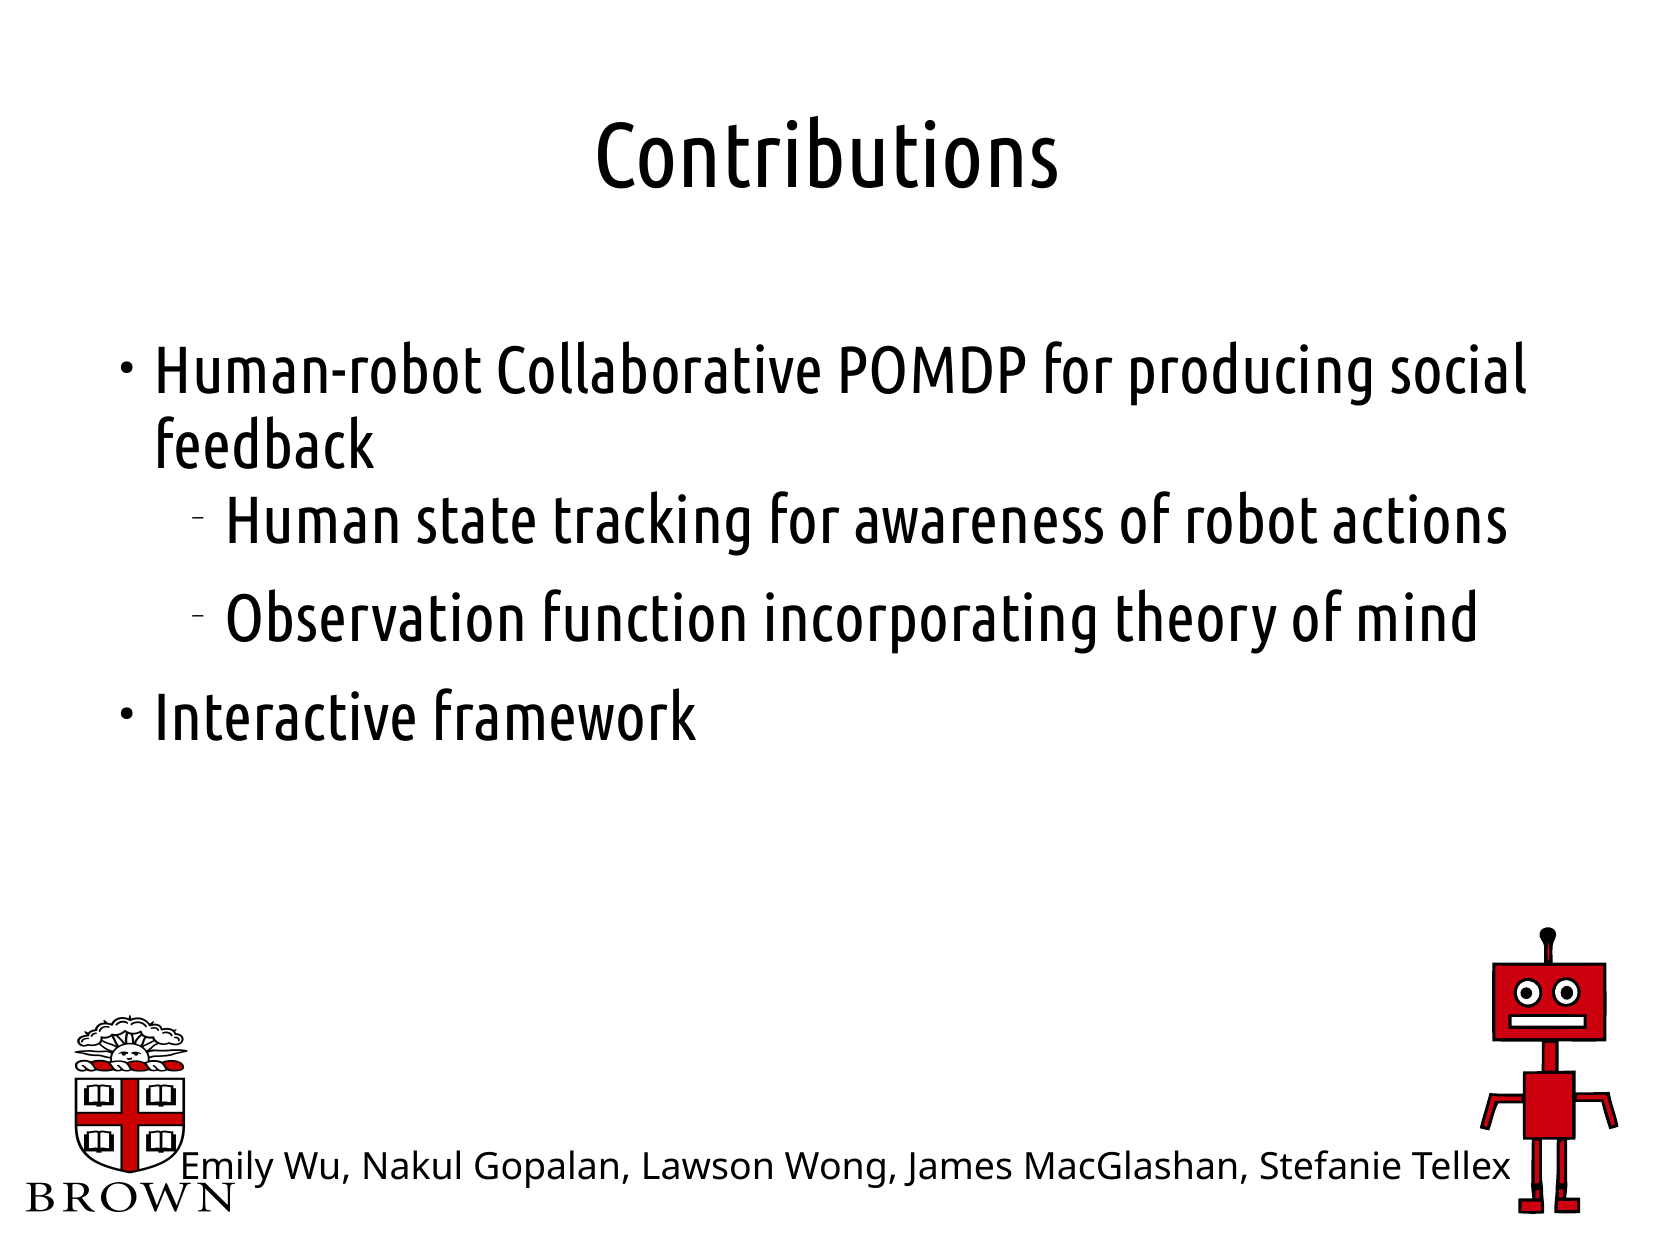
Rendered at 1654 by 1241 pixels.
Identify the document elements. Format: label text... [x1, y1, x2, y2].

list Human-robot Collaborative POMDP for producing social feedback Human state tracking for awareness of robot actions Observation function incorporating theory of mind Interactive framework [82, 331, 1571, 1051]
picture [1478, 926, 1629, 1216]
title Contributions [82, 49, 1571, 257]
picture [26, 1015, 235, 1212]
text_box Emily Wu, Nakul Gopalan, Lawson Wong, James MacGlashan, Stefanie Tellex [101, 1070, 1591, 1241]
